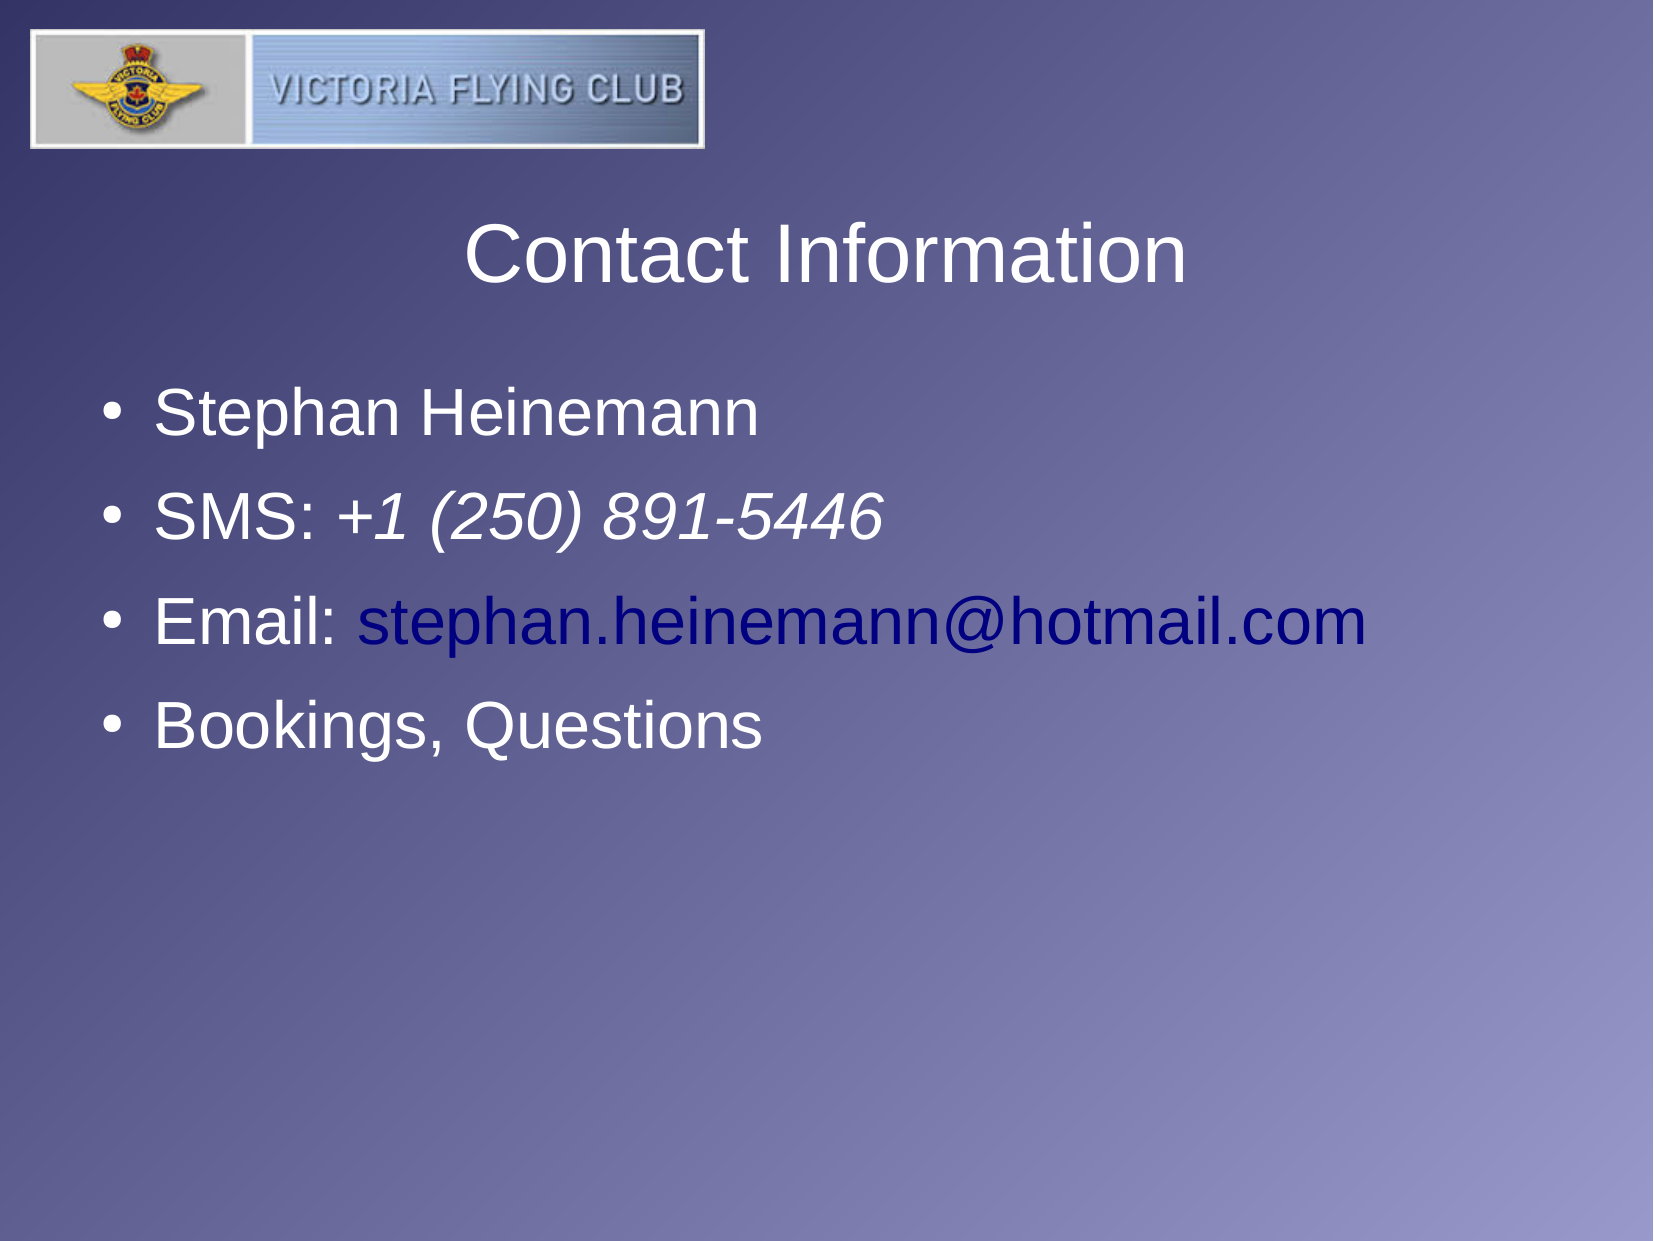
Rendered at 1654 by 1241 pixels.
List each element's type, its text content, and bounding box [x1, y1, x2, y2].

list Stephan Heinemann SMS: +1 (250) 891-5446 Email: stephan.heinemann@hotmail.com Bookings, Questions [82, 375, 1571, 1095]
title Contact Information [82, 150, 1571, 358]
picture [30, 29, 705, 149]
